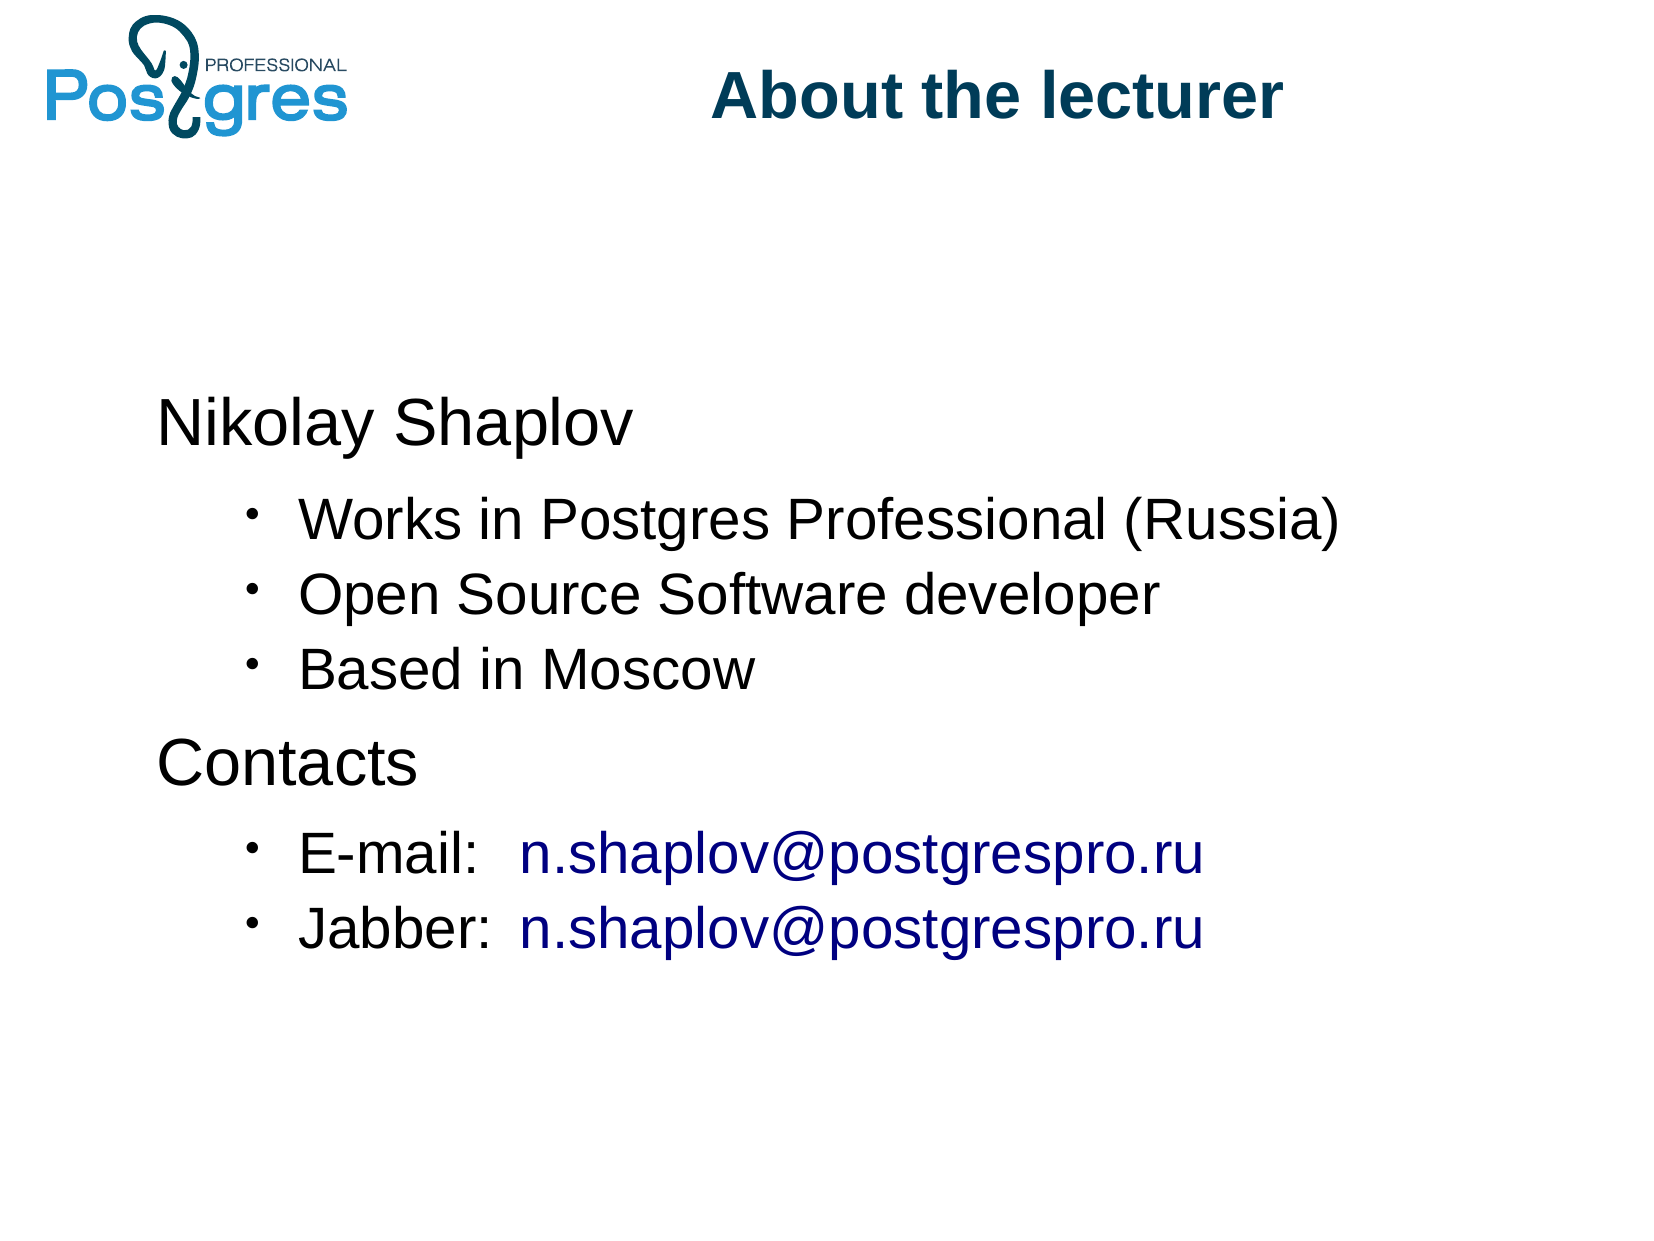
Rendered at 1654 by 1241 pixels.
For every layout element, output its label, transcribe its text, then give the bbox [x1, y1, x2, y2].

text_box Nikolay Shaplov Works in Postgres Professional (Russia) Open Source Software developer Based in Moscow Contacts E-mail: n.shaplov@postgrespro.ru Jabber: n.shaplov@postgrespro.ru [141, 366, 1536, 980]
title About the lecturer [389, 49, 1607, 142]
